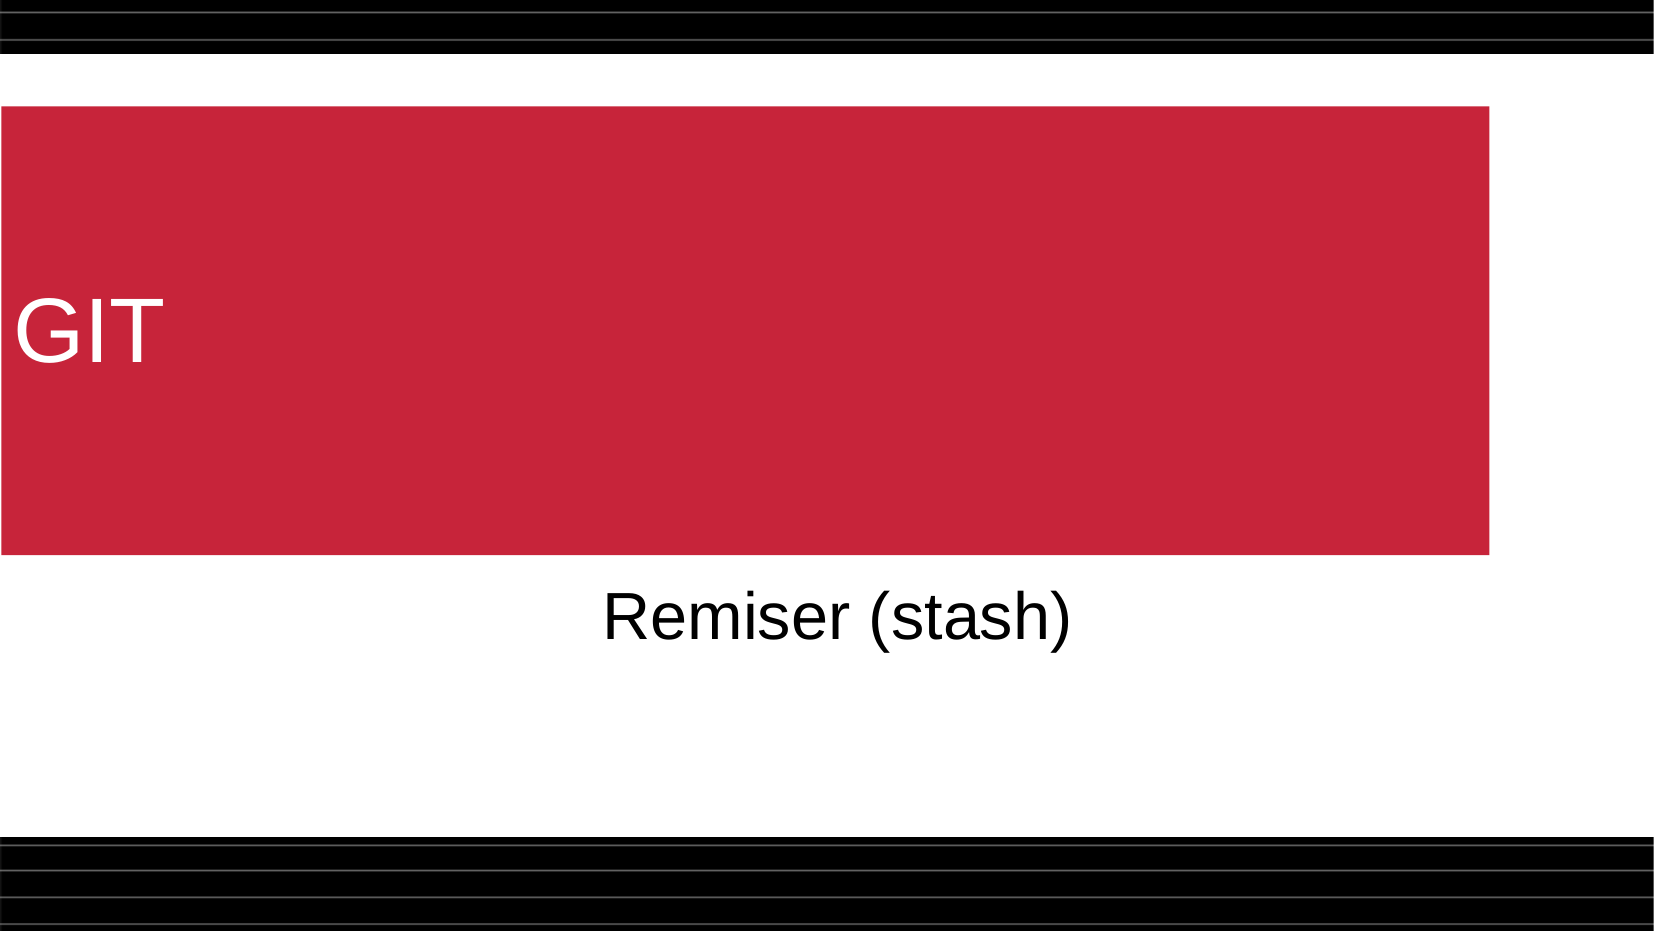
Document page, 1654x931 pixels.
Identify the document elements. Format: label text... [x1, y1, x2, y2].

subtitle Remiser (stash) [602, 578, 1465, 792]
picture [0, 0, 1654, 54]
title GIT [1, 106, 1490, 556]
picture [0, 837, 1654, 931]
